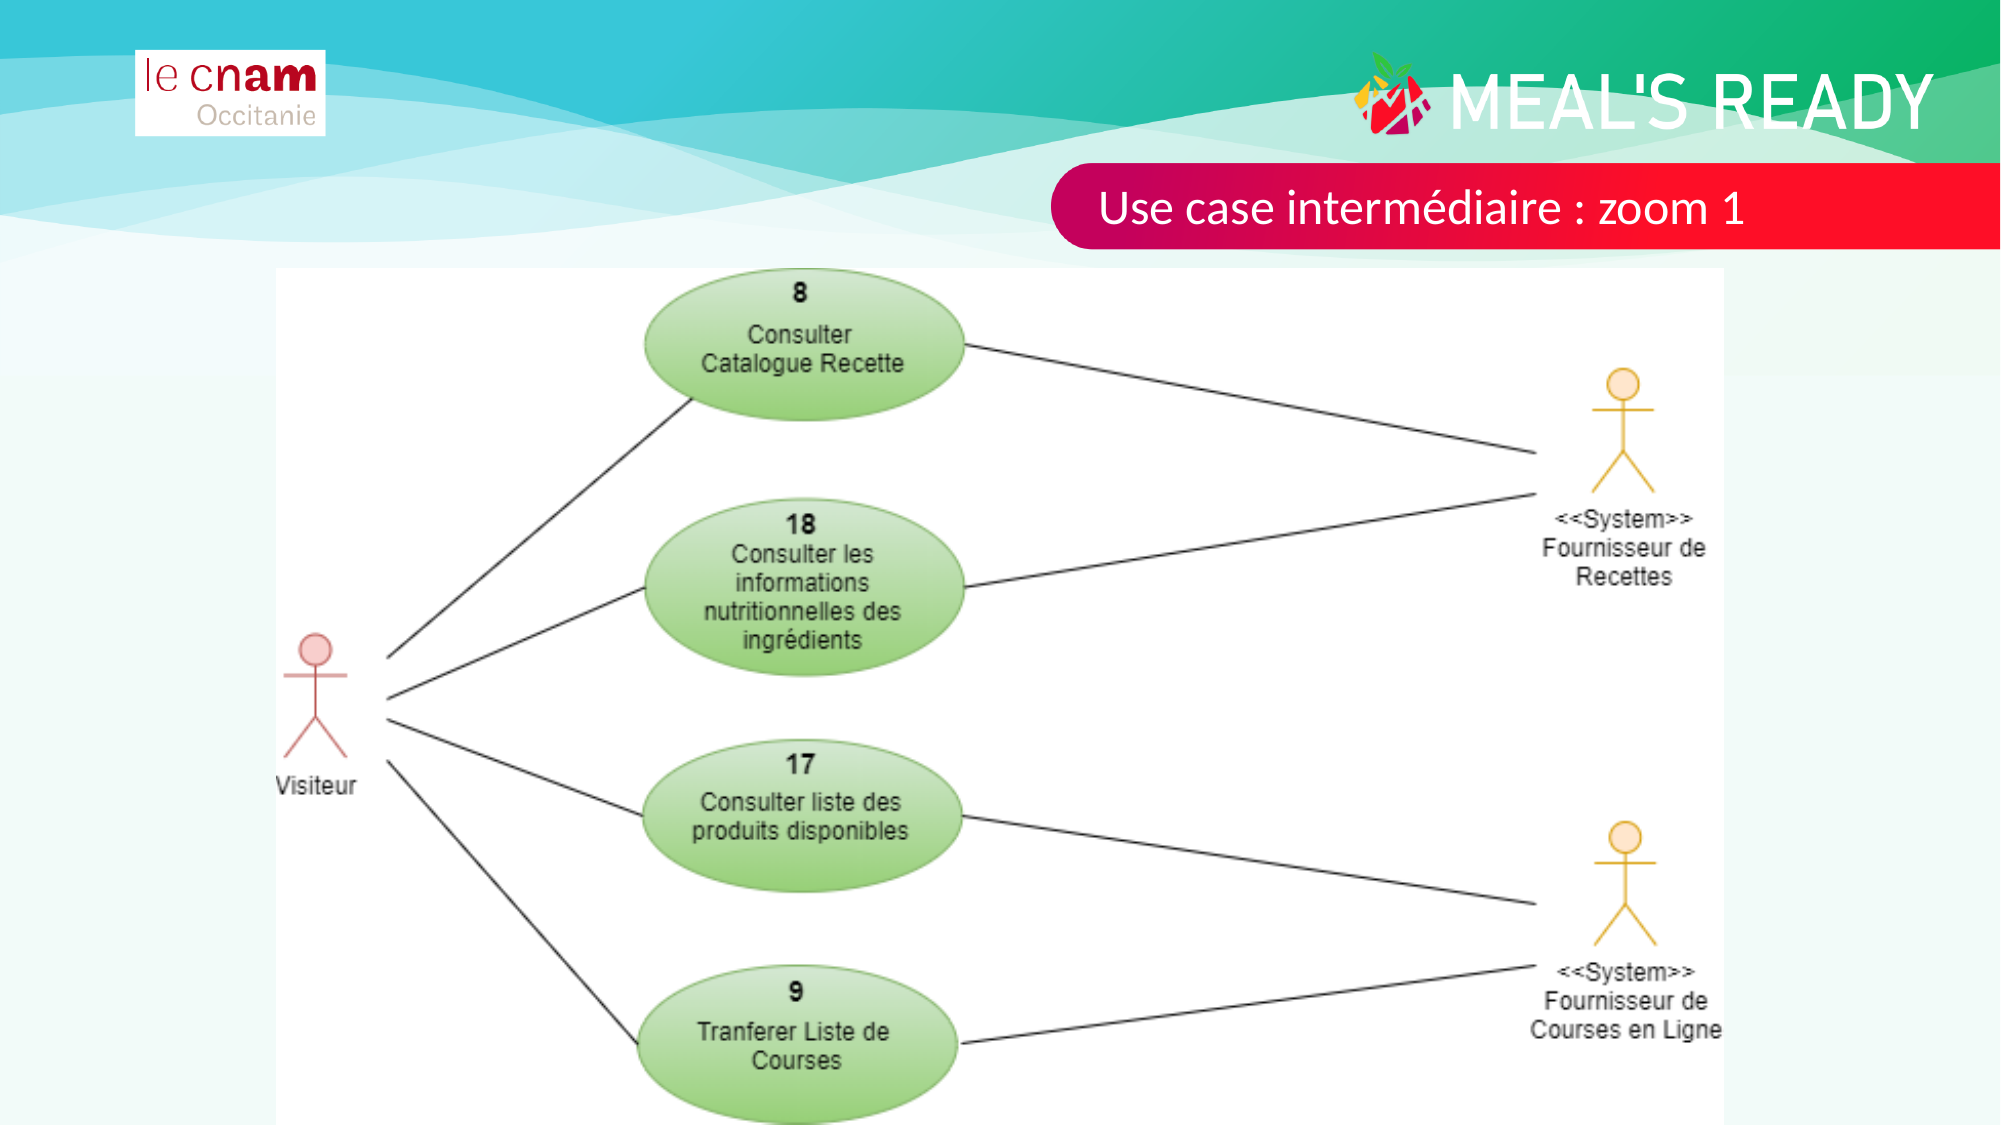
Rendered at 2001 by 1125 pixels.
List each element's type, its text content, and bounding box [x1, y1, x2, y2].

picture [0, 0, 2000, 1125]
text_box Use case intermédiaire : zoom 1 [1083, 173, 2000, 244]
